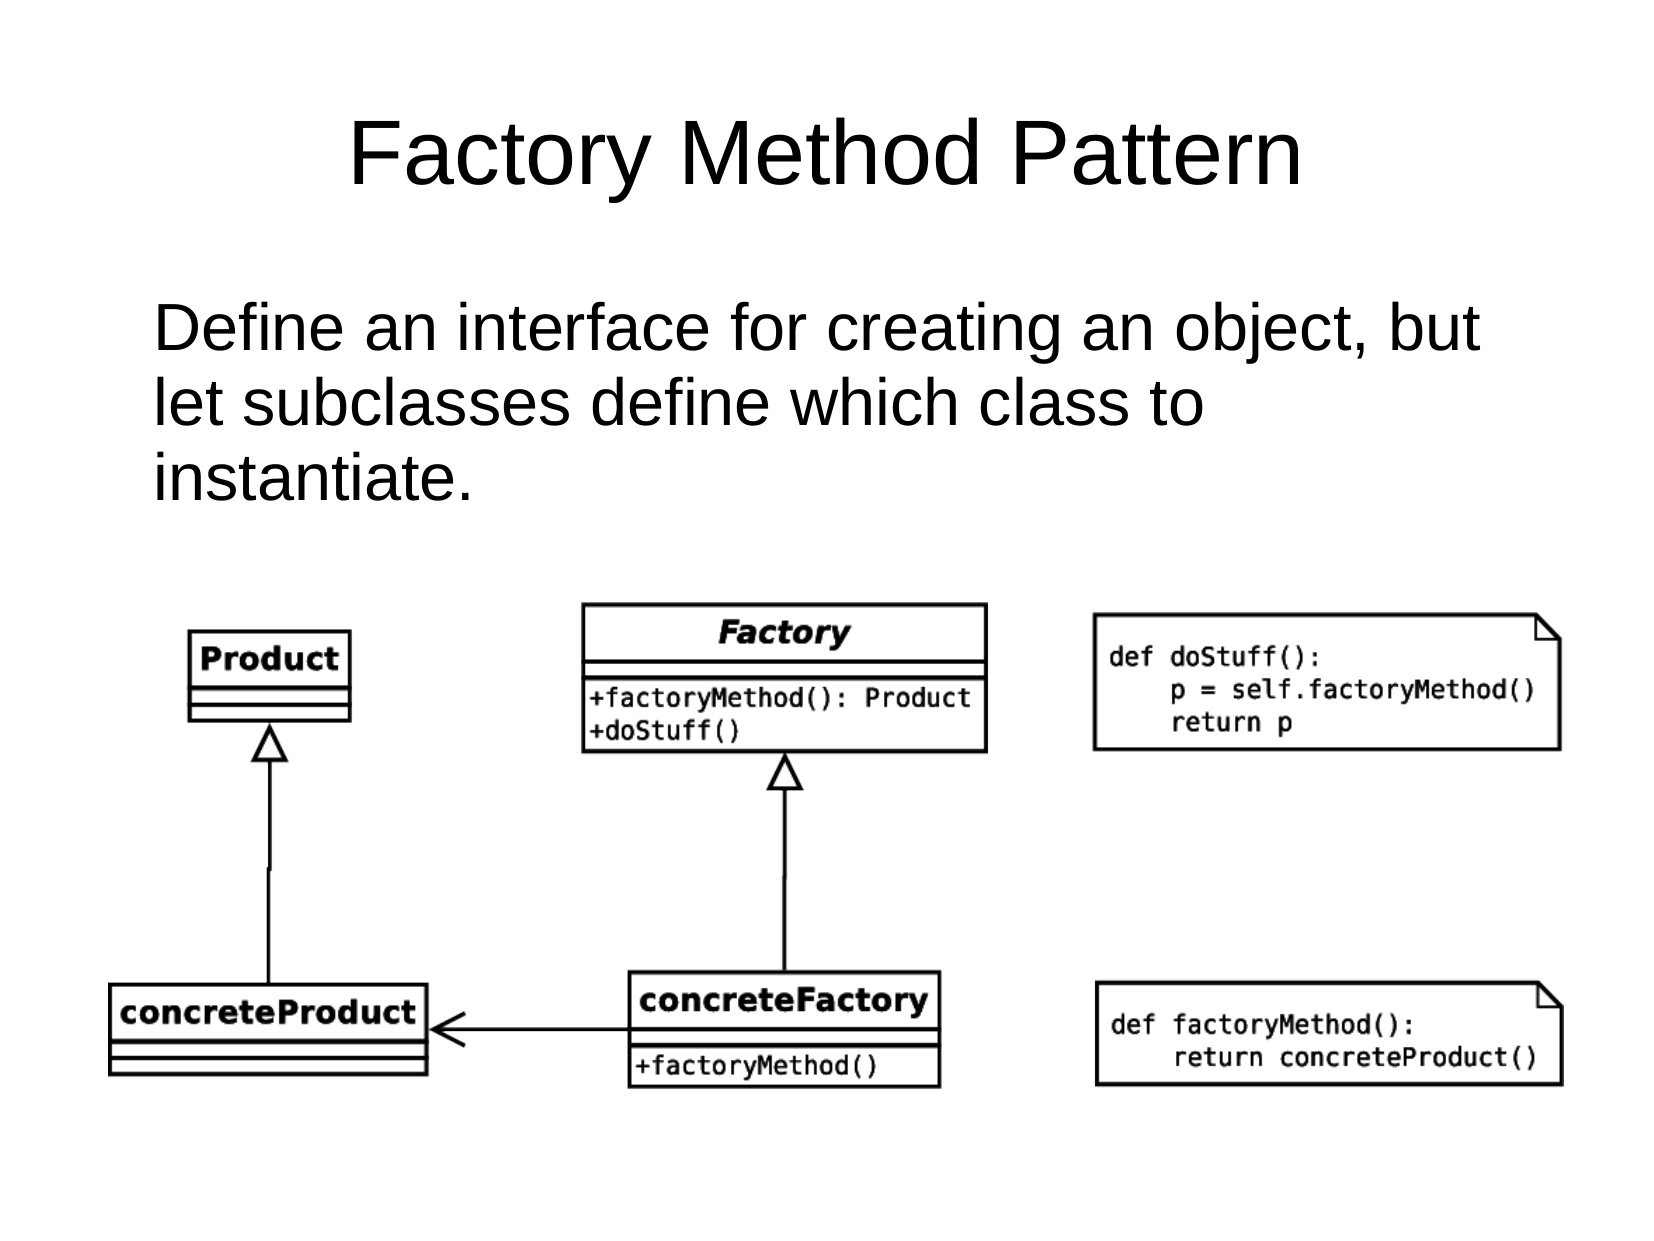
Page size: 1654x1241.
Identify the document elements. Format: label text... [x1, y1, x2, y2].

picture [108, 602, 1564, 1096]
list Define an interface for creating an object, but let subclasses define which class to instantiate. [82, 290, 1538, 571]
title Factory Method Pattern [82, 49, 1571, 257]
